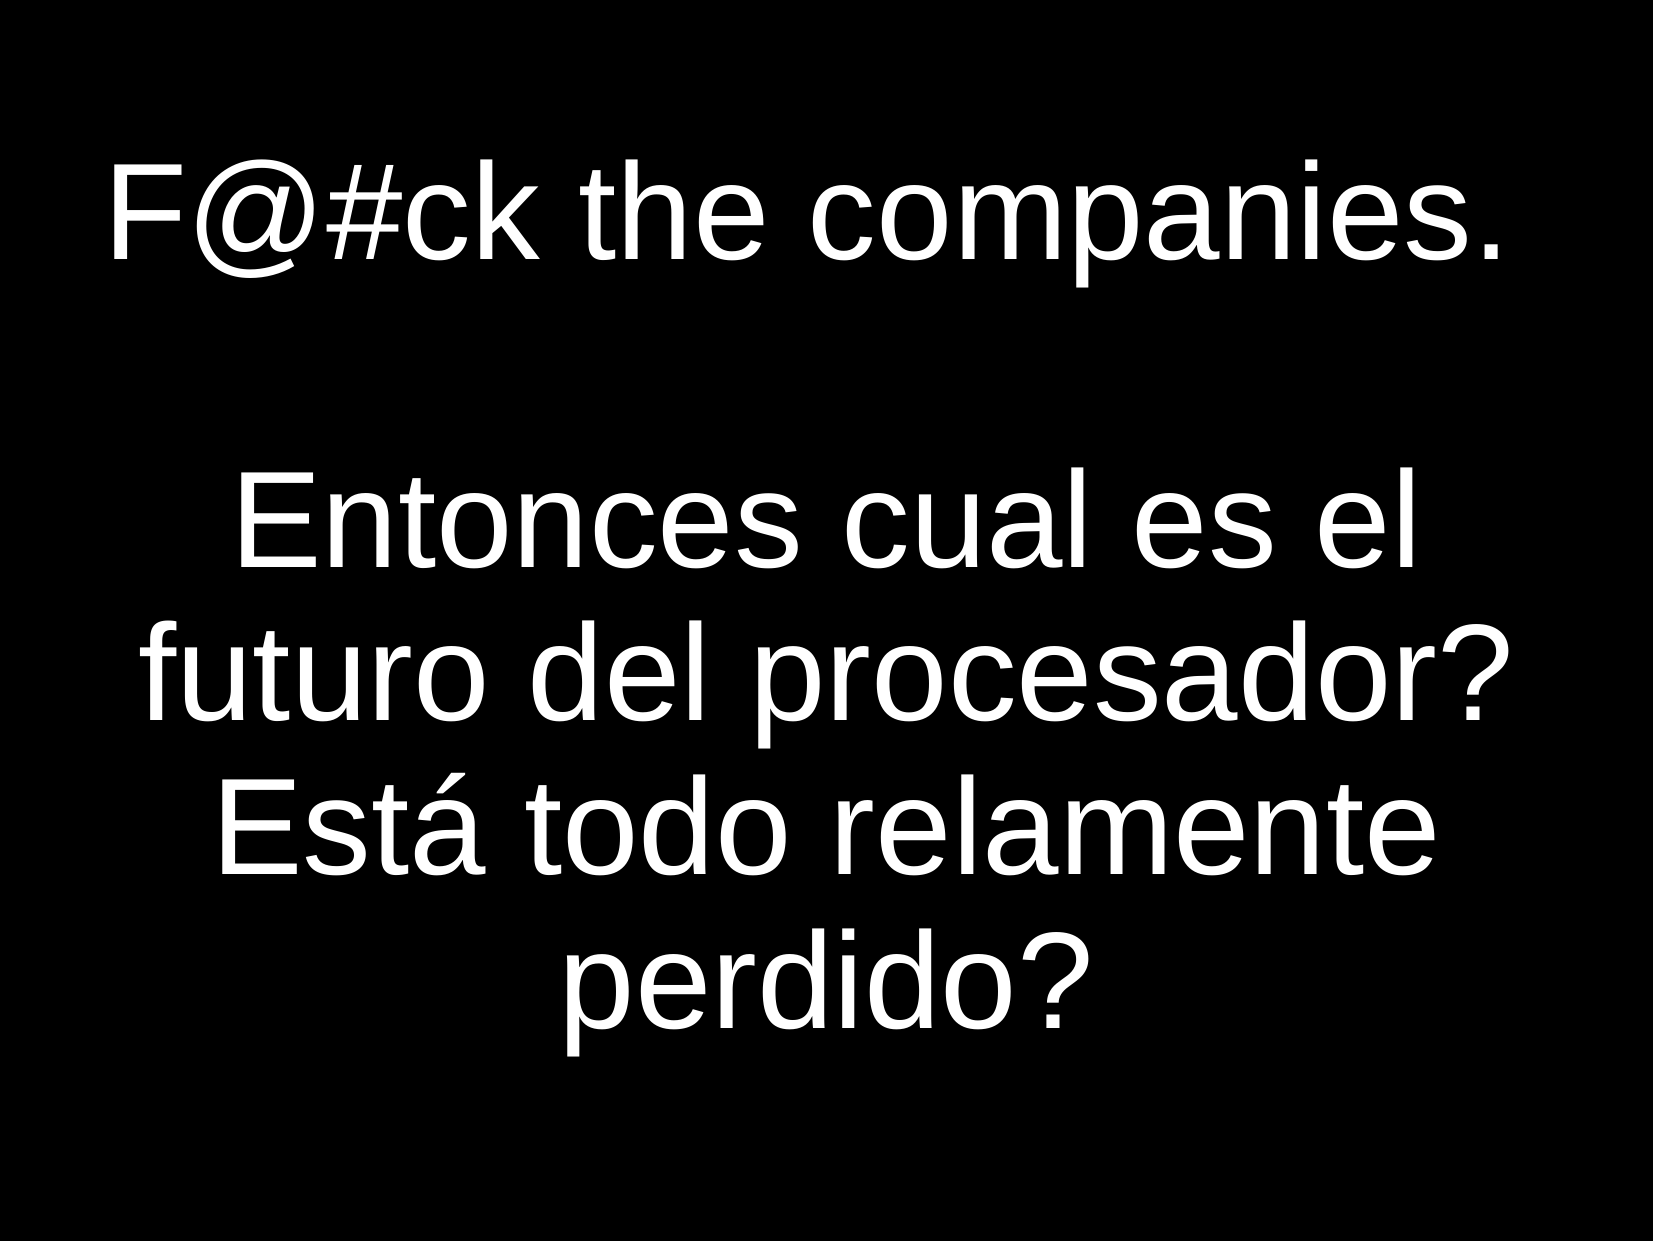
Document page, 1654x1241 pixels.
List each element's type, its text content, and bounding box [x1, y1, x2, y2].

title F@#ck the companies. Entonces cual es el futuro del procesador? Está todo relamente perdido? [82, 135, 1571, 1058]
